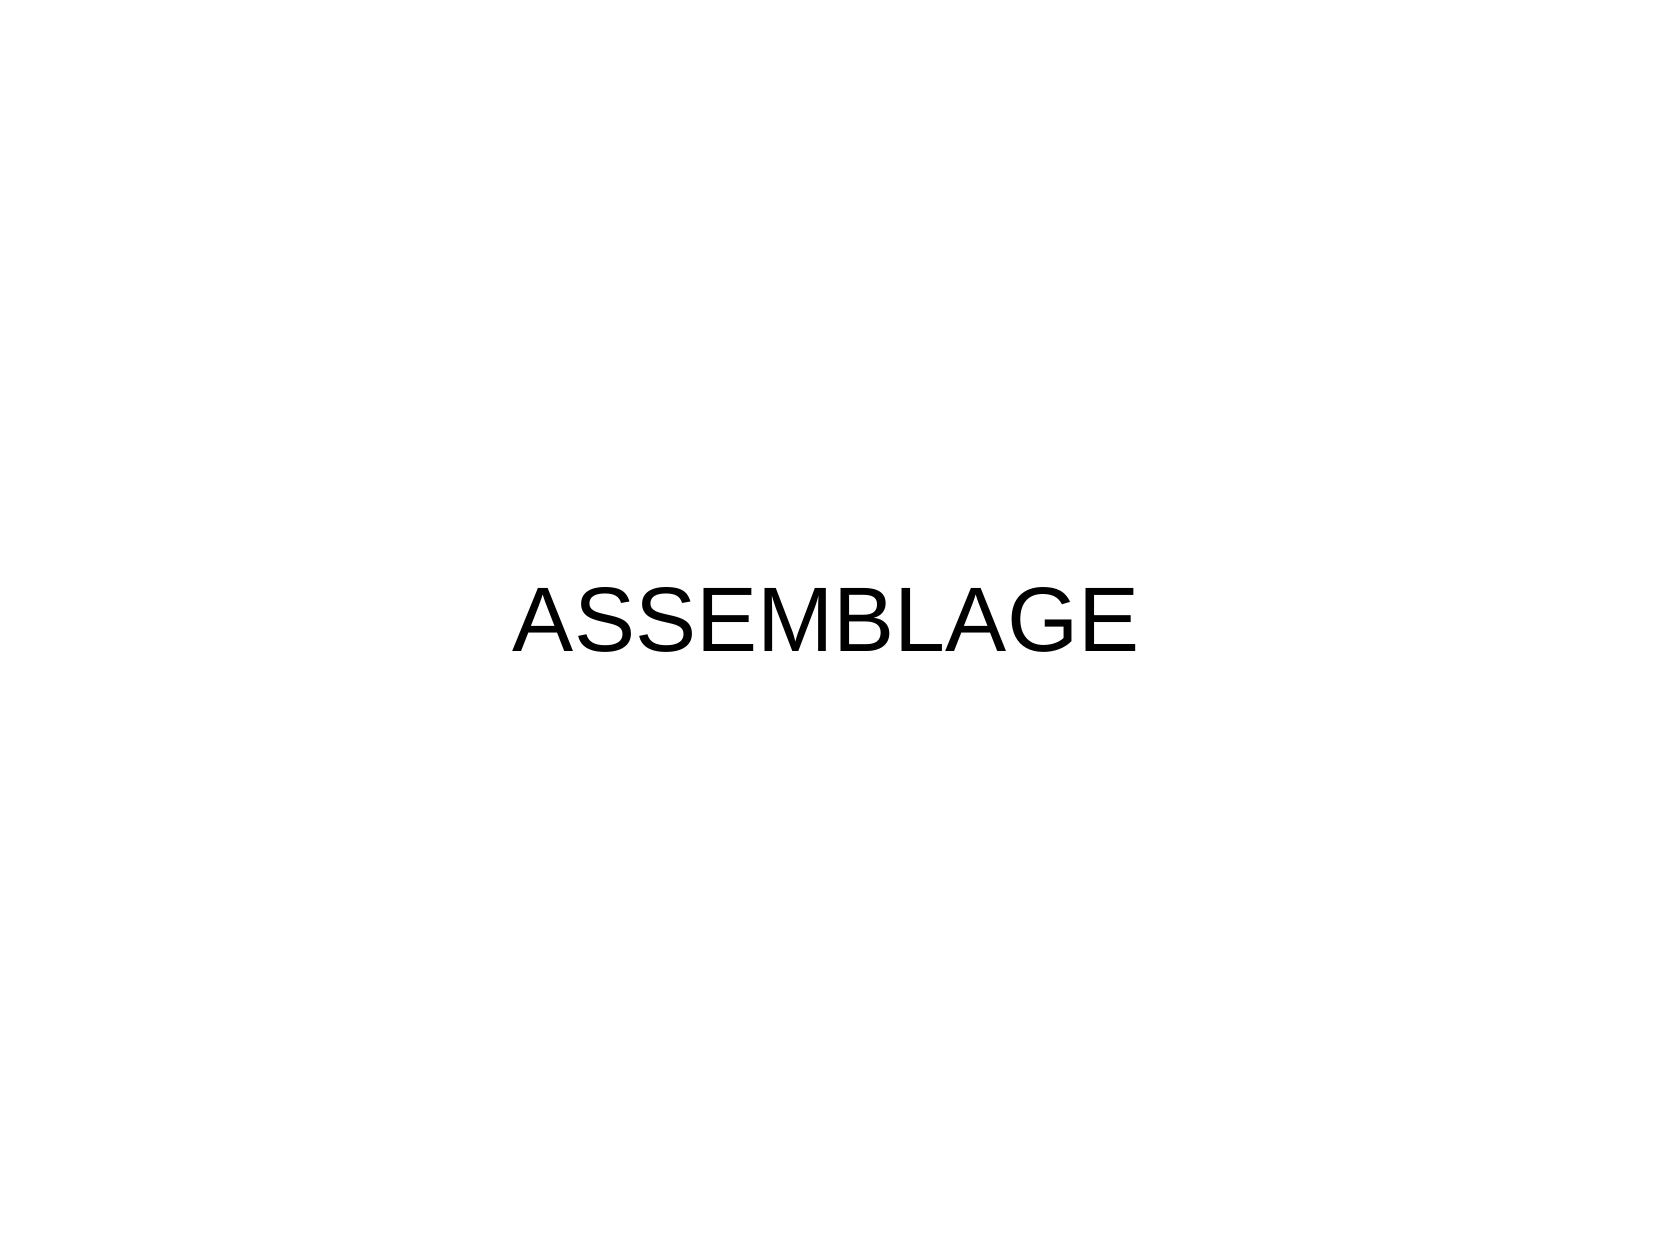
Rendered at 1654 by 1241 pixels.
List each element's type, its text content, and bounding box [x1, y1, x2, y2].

title ASSEMBLAGE [82, 515, 1571, 724]
